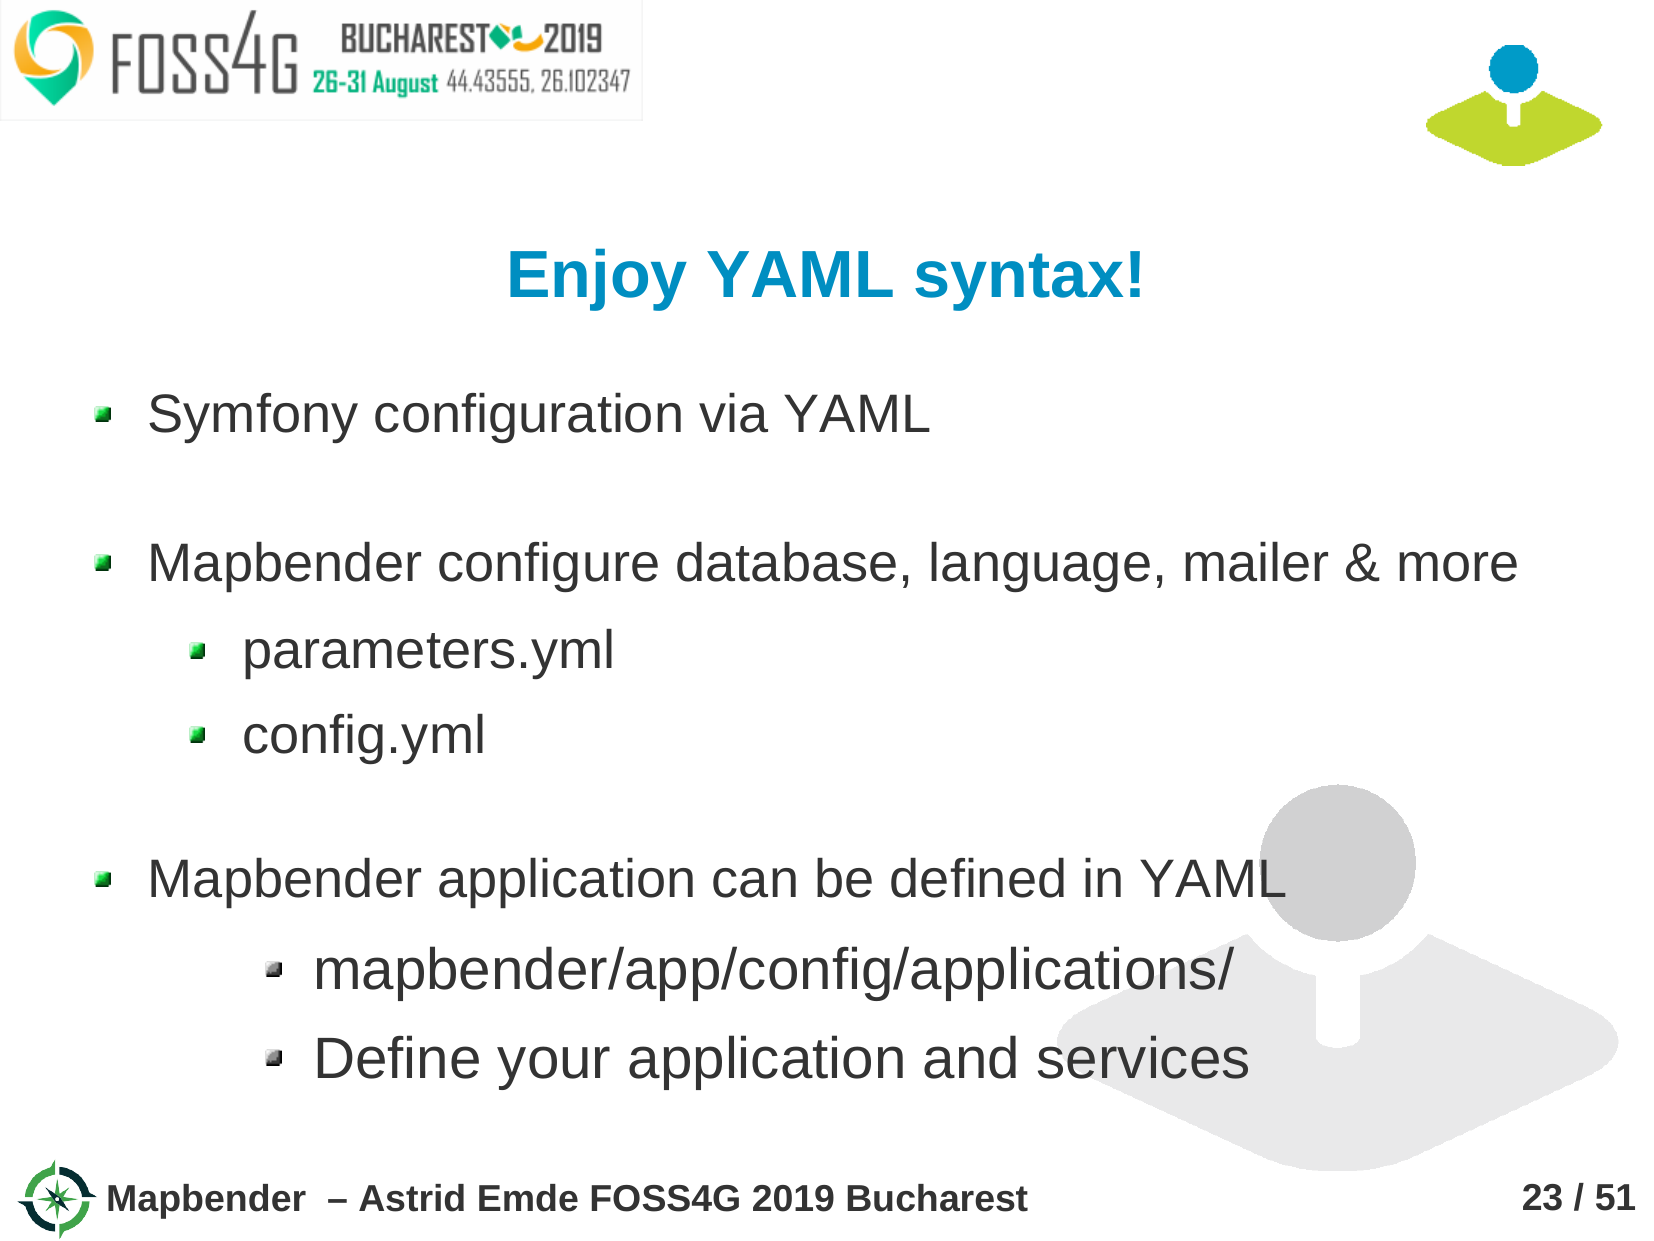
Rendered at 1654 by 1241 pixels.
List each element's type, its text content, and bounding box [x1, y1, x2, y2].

title Enjoy YAML syntax! [82, 188, 1571, 361]
picture [16, 1158, 98, 1240]
picture [1426, 45, 1604, 166]
picture [0, 0, 643, 121]
list Symfony configuration via YAML Mapbender configure database, language, mailer & more parameters.yml config.yml Mapbender application can be defined in YAML mapbender/app/config/applications/ Define your application and services [76, 383, 1565, 1203]
